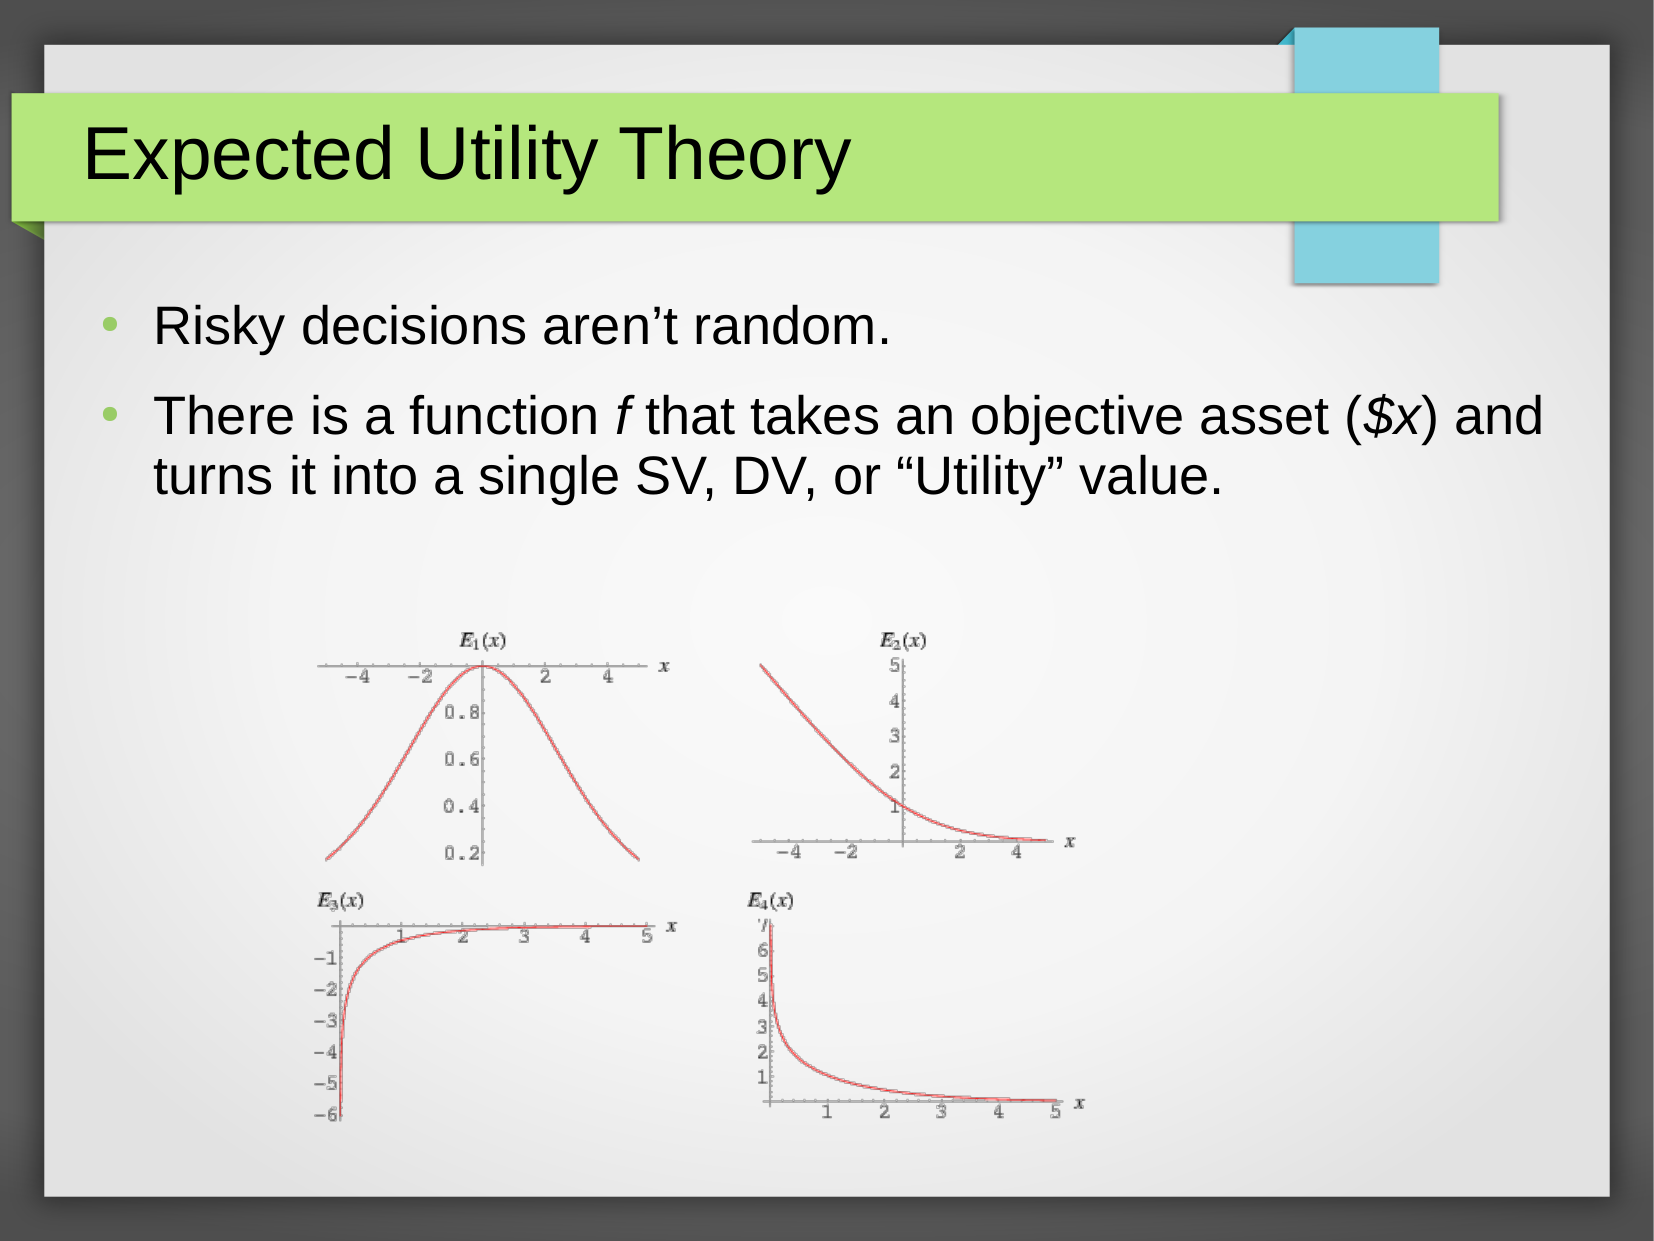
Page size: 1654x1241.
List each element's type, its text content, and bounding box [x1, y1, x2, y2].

picture [0, 0, 1654, 1241]
list Risky decisions aren’t random. There is a function f that takes an objective asset ($x) and turns it into a single SV, DV, or “Utility” value. [82, 295, 1571, 1015]
title Expected Utility Theory [82, 94, 1264, 213]
